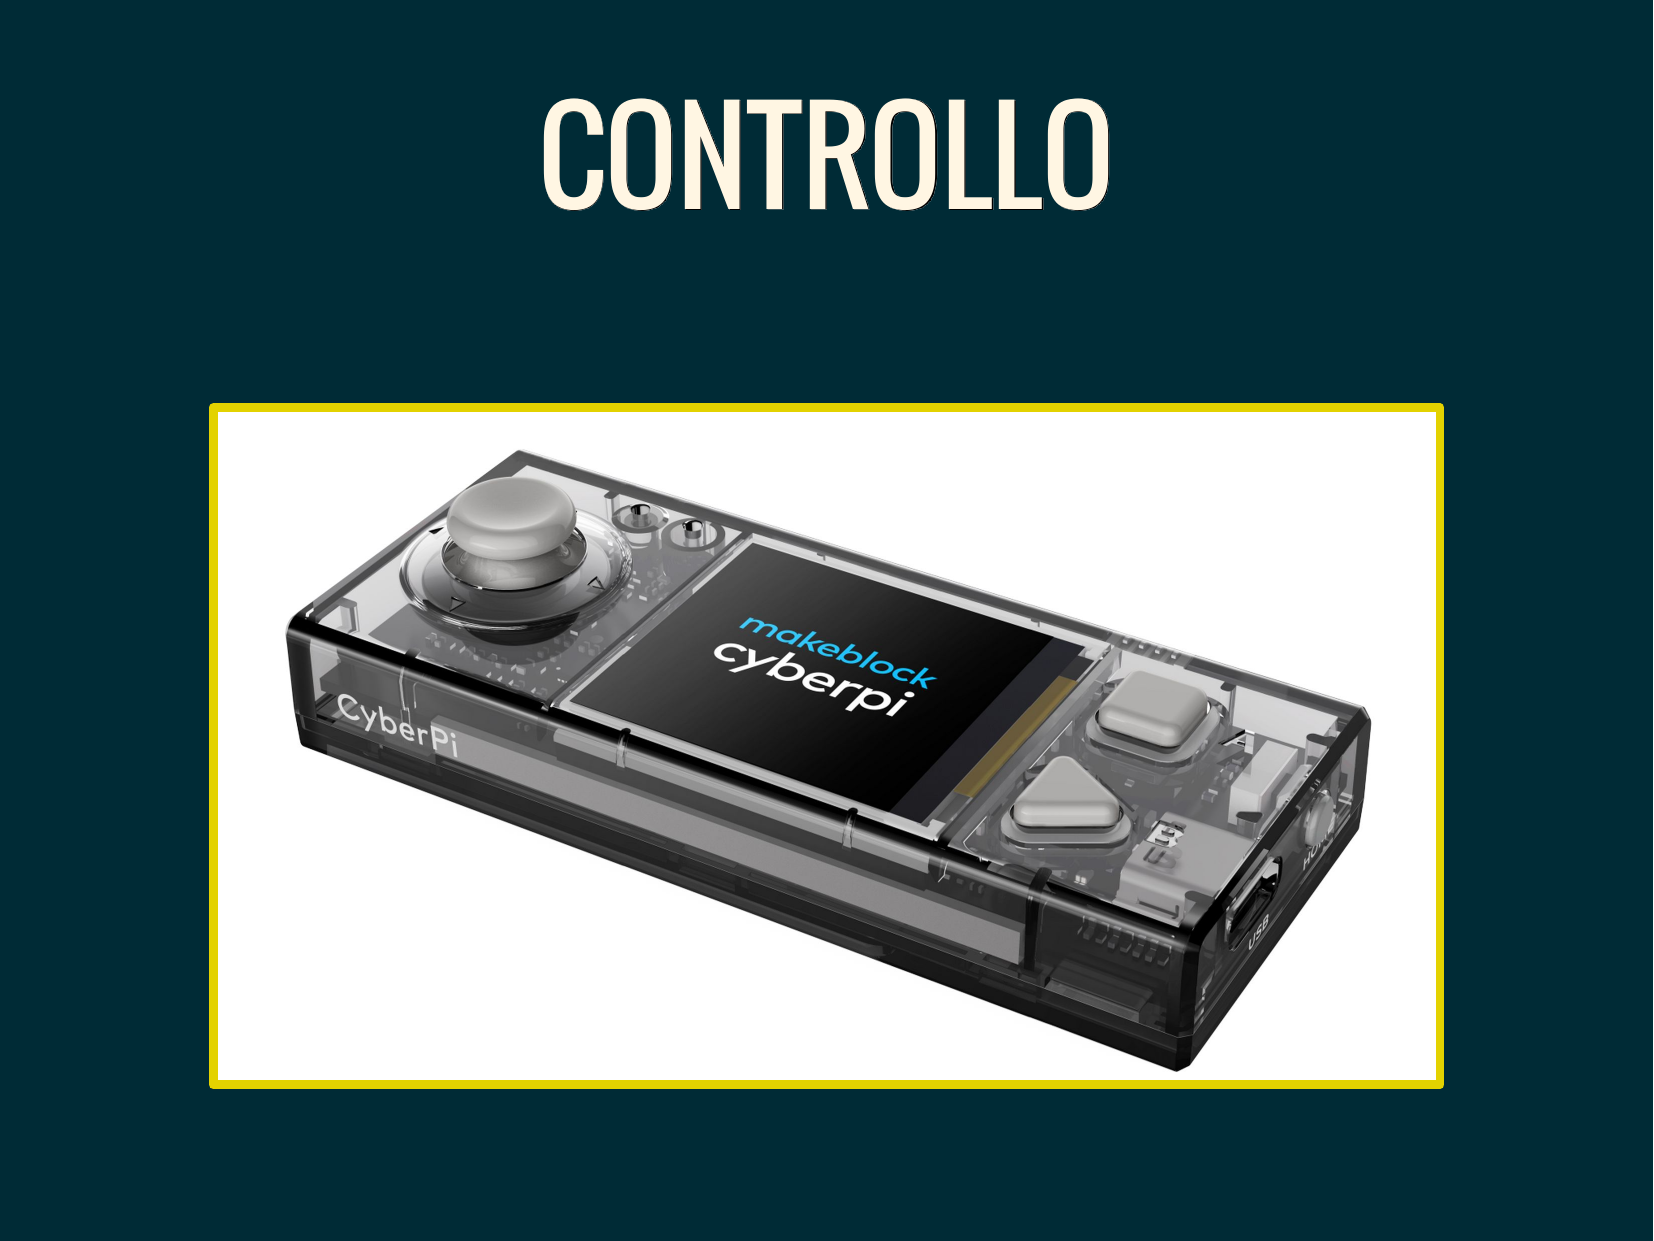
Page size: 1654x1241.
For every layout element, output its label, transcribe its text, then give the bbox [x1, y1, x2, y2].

picture [217, 412, 1436, 1081]
title Controllo [82, 49, 1571, 257]
